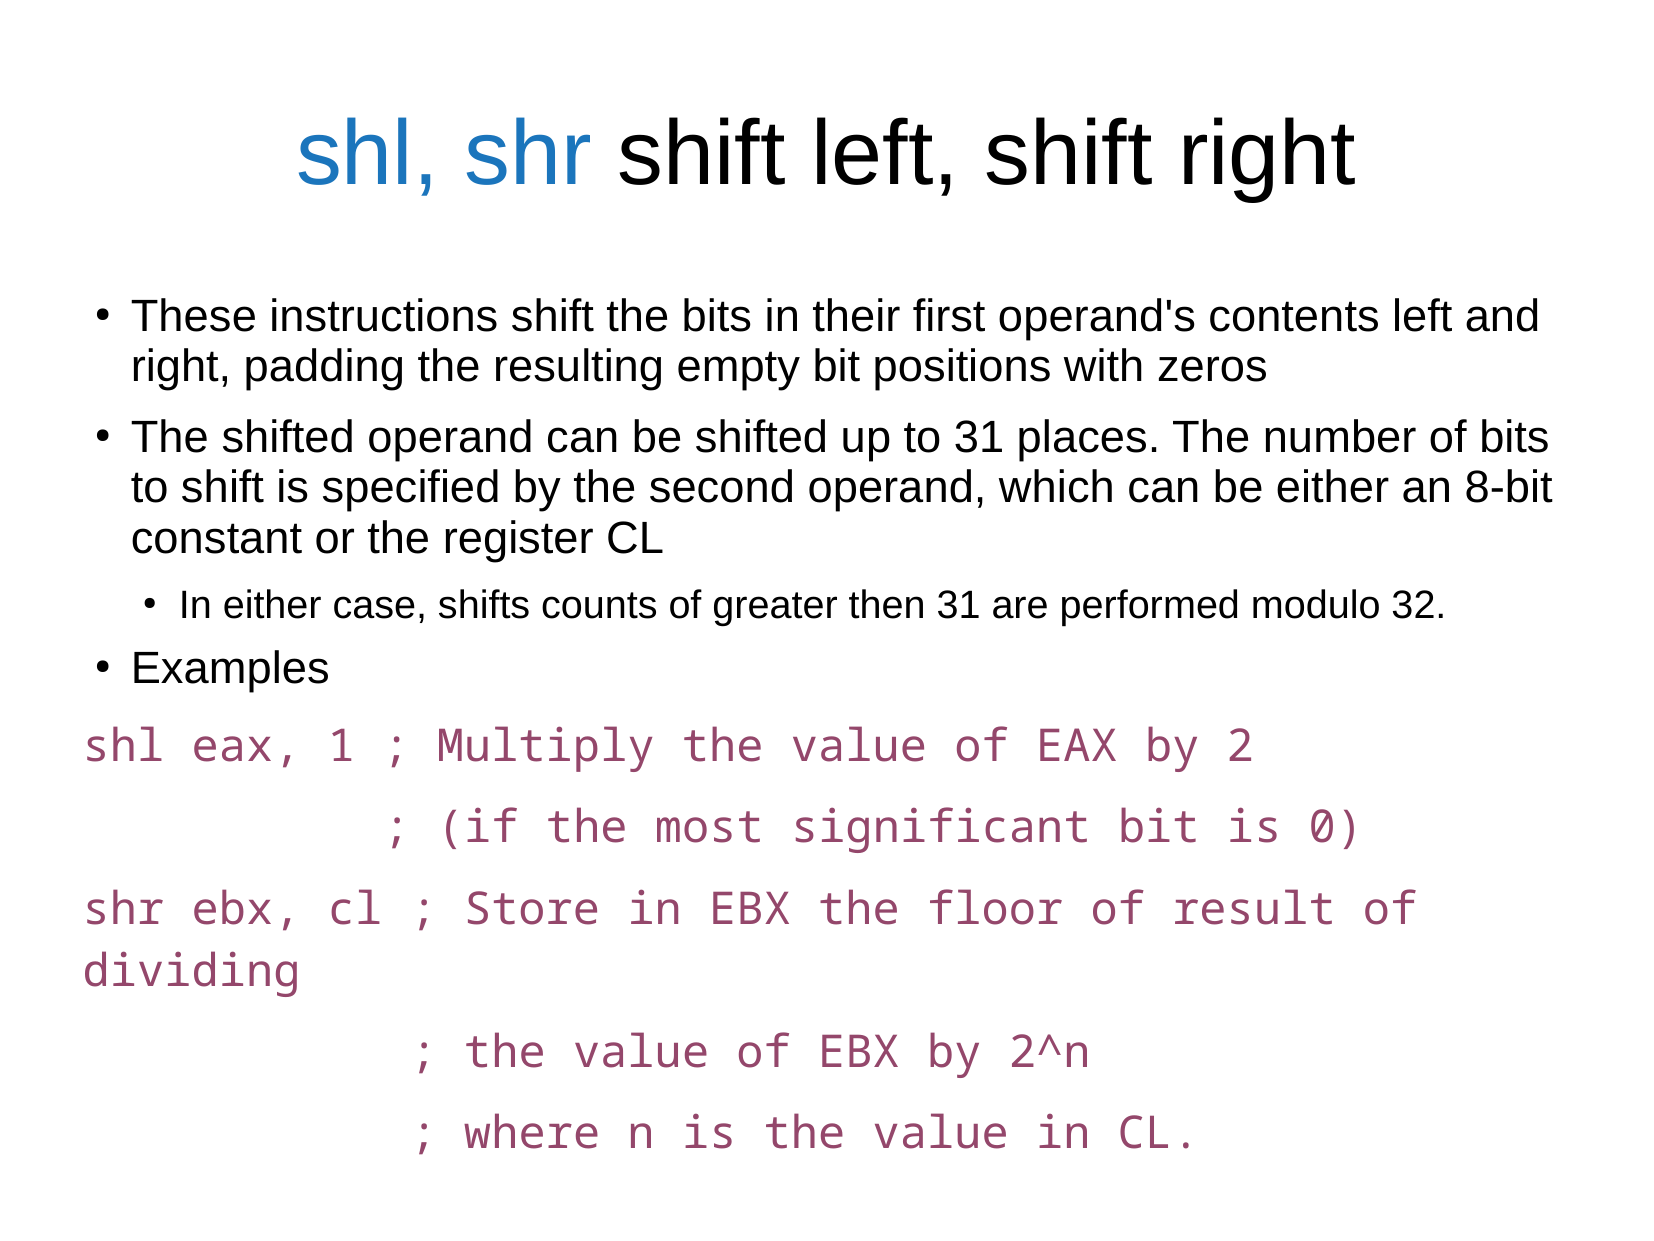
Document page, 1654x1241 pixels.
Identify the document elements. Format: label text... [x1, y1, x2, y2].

title shl, shr shift left, shift right [82, 49, 1571, 257]
list These instructions shift the bits in their first operand's contents left and right, padding the resulting empty bit positions with zeros The shifted operand can be shifted up to 31 places. The number of bits to shift is specified by the second operand, which can be either an 8-bit constant or the register CL In either case, shifts counts of greater then 31 are performed modulo 32. Examples shl eax, 1 ; Multiply the value of EAX by 2 ; (if the most significant bit is 0) shr ebx, cl ; Store in EBX the floor of result of dividing ; the value of EBX by 2^n ; where n is the value in CL. [82, 290, 1571, 1163]
